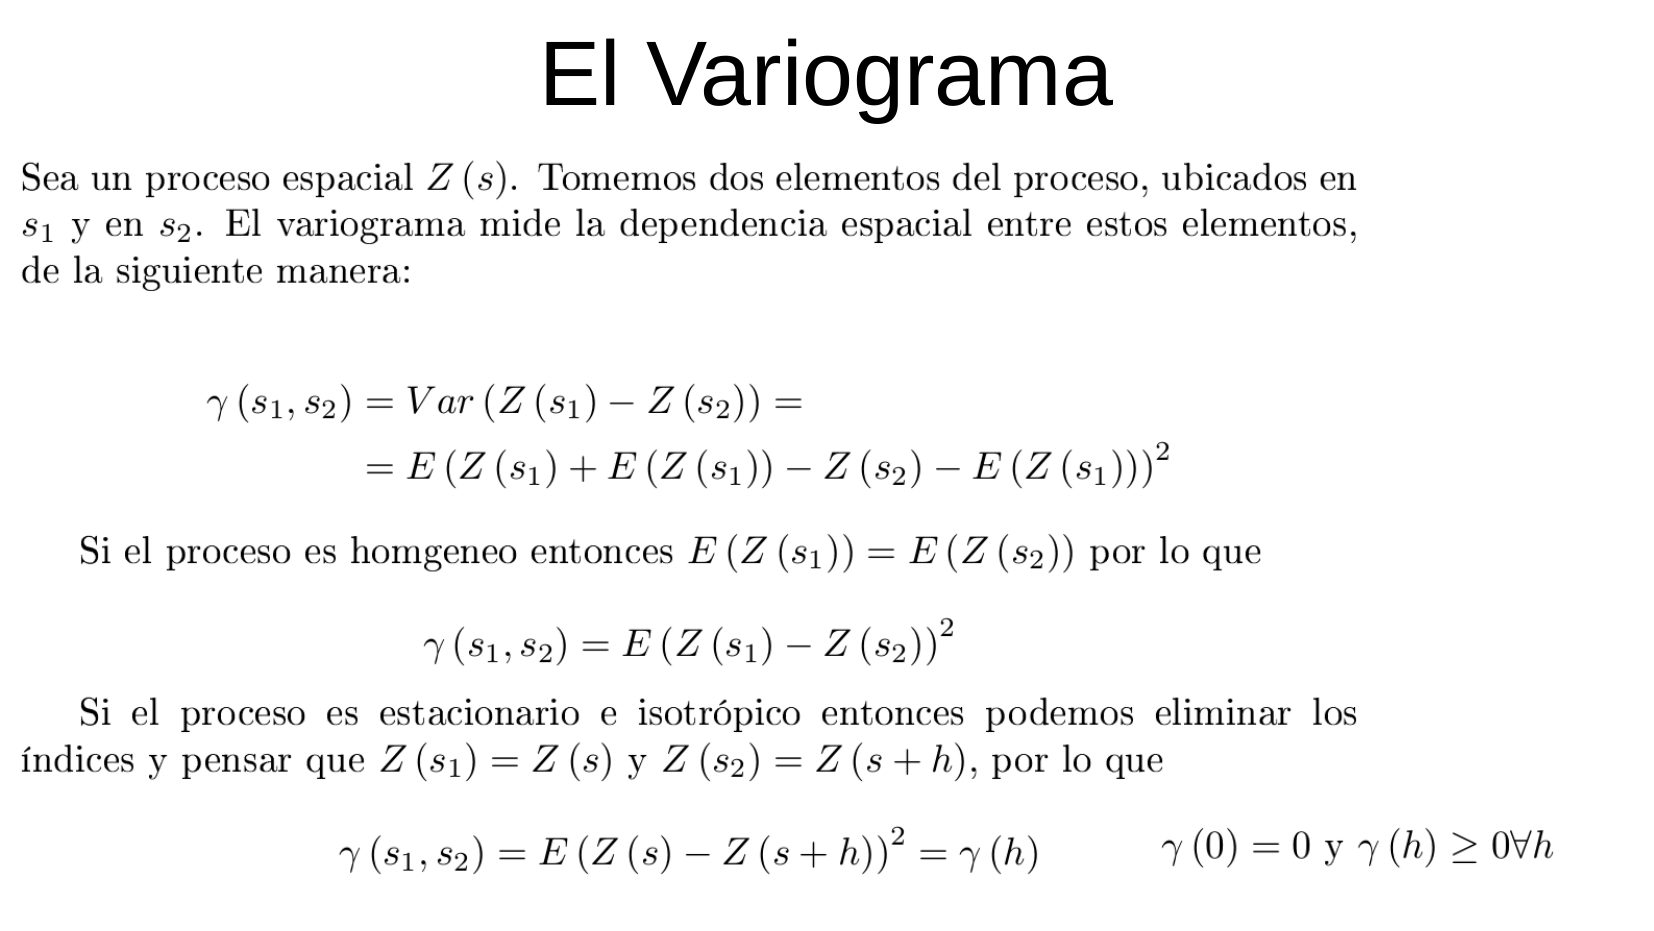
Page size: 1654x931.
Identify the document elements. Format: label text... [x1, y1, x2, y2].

picture [0, 144, 1556, 879]
title El Variograma [82, 0, 1571, 152]
